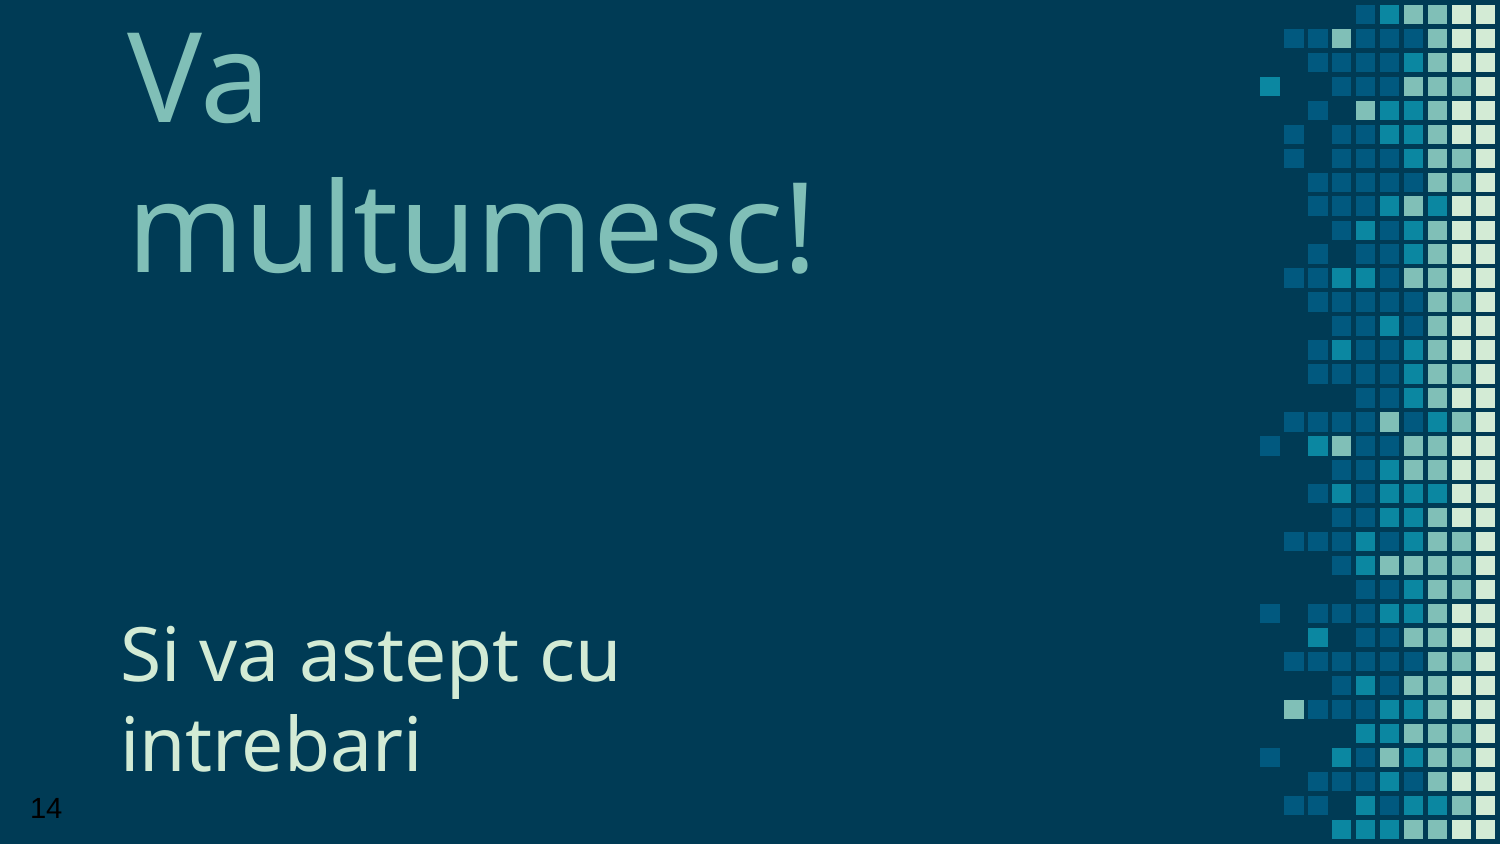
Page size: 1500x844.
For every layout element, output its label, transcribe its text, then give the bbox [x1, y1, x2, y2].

slide_number <number> [15, 774, 105, 839]
subtitle Si va astept cu intrebari [105, 591, 903, 720]
title Va multumesc! [112, 122, 911, 313]
